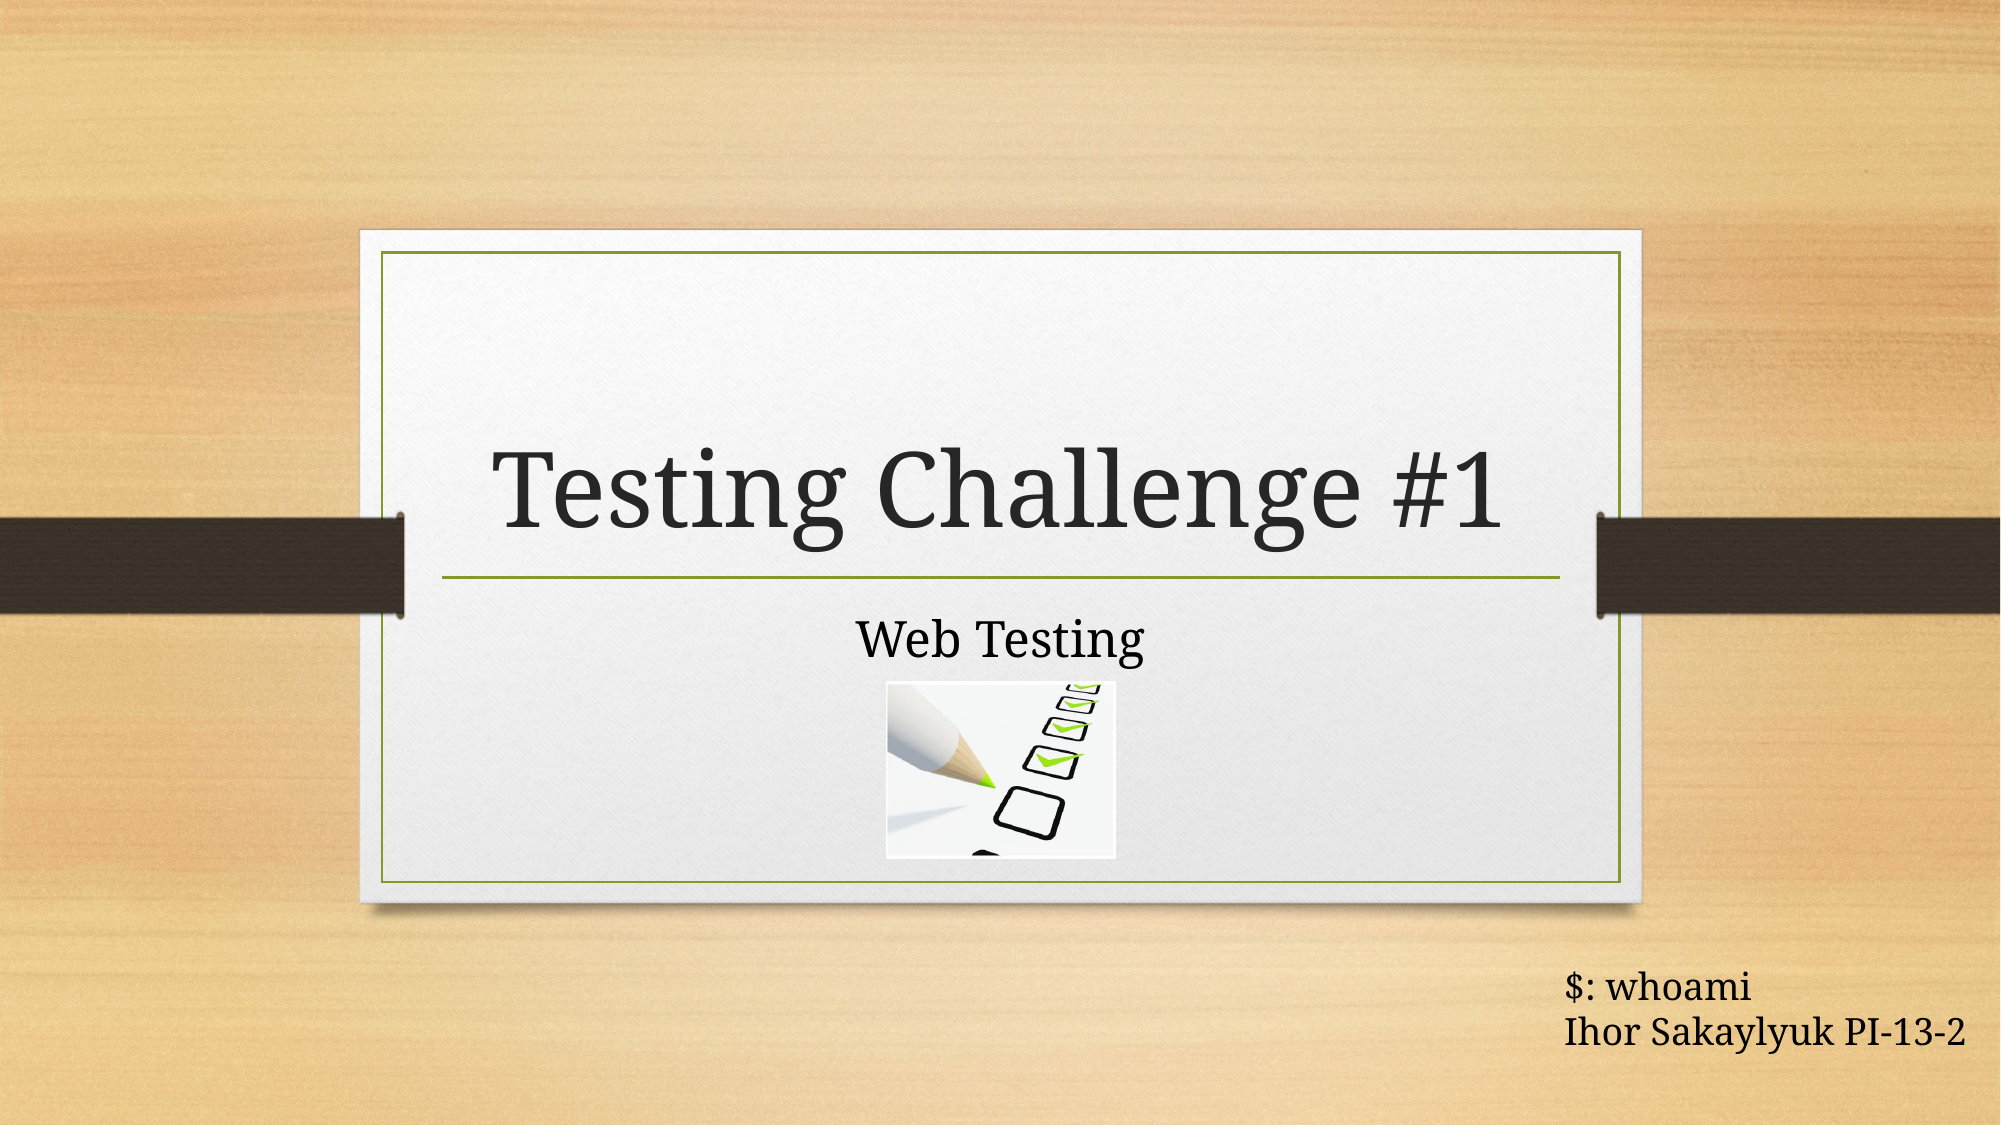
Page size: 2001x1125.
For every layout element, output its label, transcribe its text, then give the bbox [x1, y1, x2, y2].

subtitle Web Testing [441, 600, 1560, 817]
text_box $: whoami Ihor Sakaylyuk PI-13-2 [1549, 955, 2000, 1062]
title Testing Challenge #1 [441, 306, 1560, 556]
picture [886, 681, 1116, 859]
